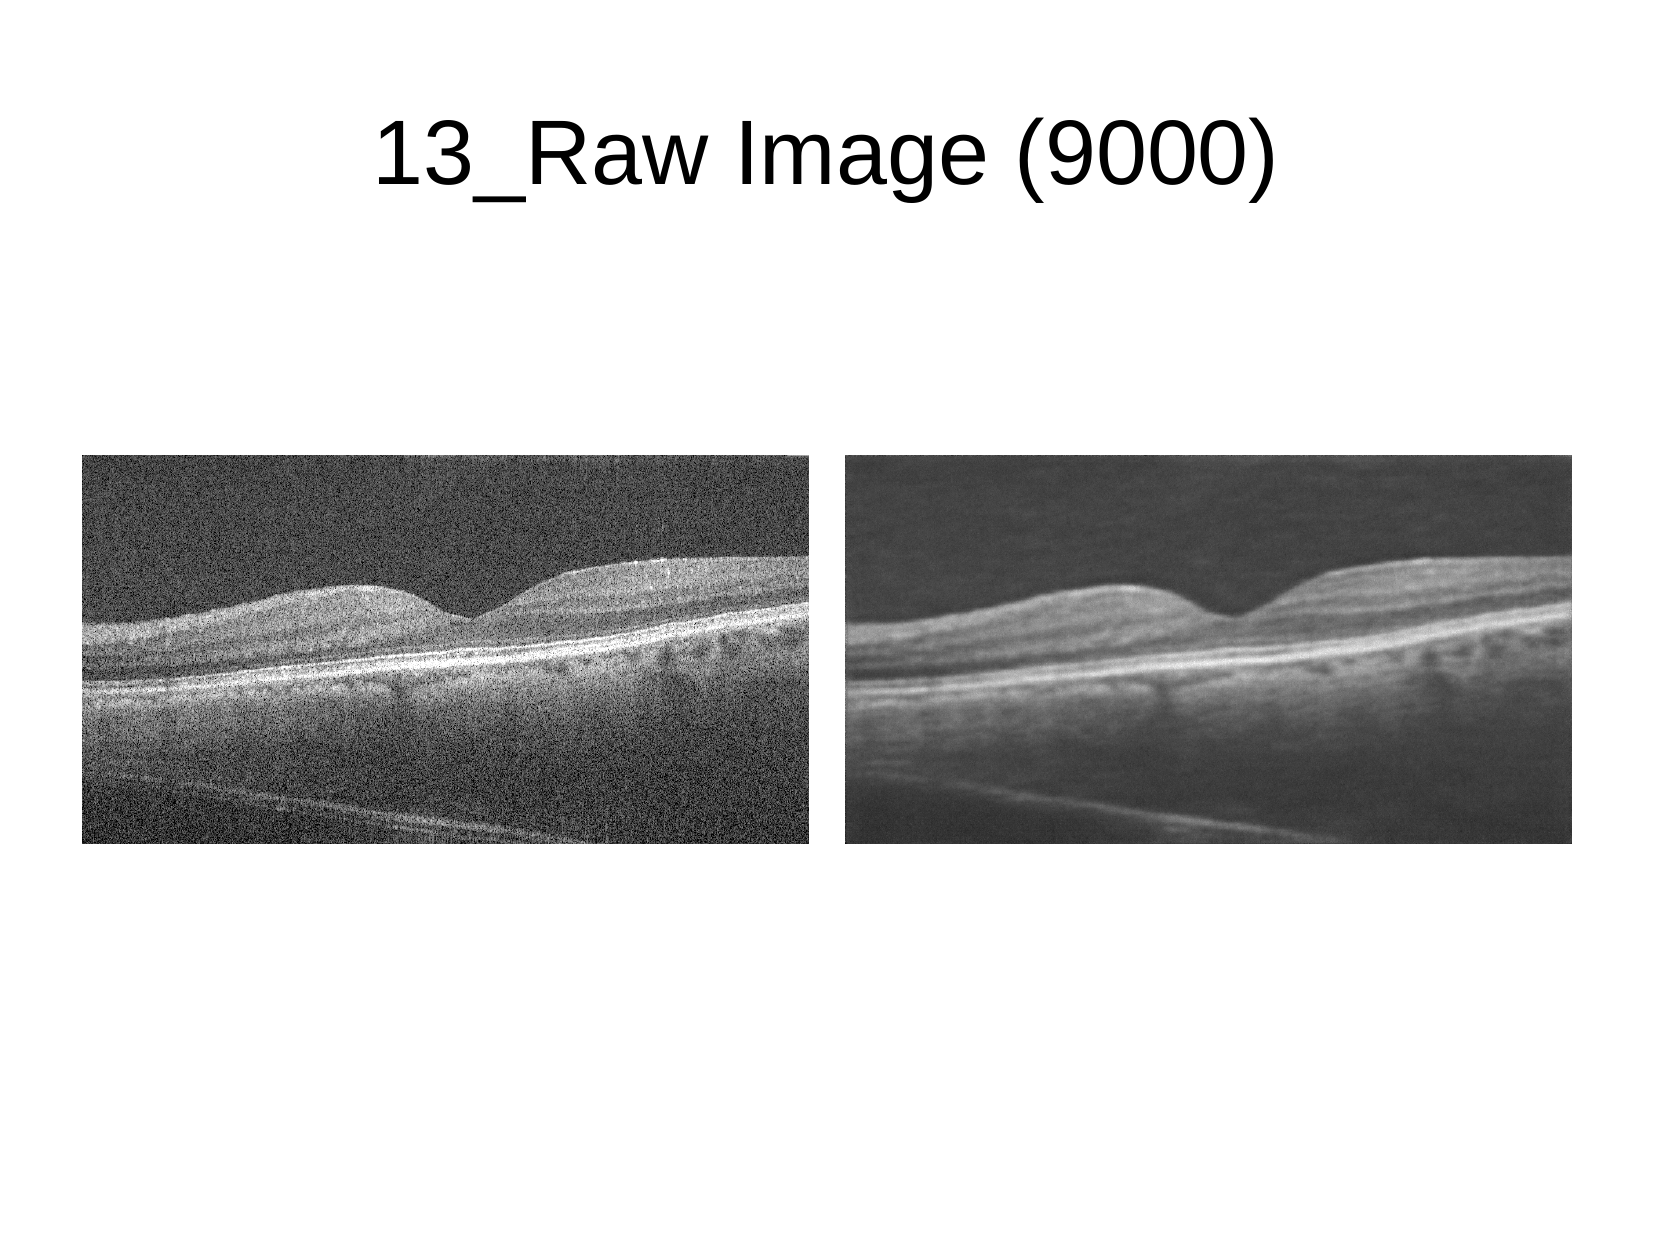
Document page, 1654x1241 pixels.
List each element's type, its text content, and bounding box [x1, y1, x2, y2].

picture [82, 455, 809, 845]
title 13_Raw Image (9000) [82, 49, 1571, 257]
picture [845, 455, 1572, 845]
